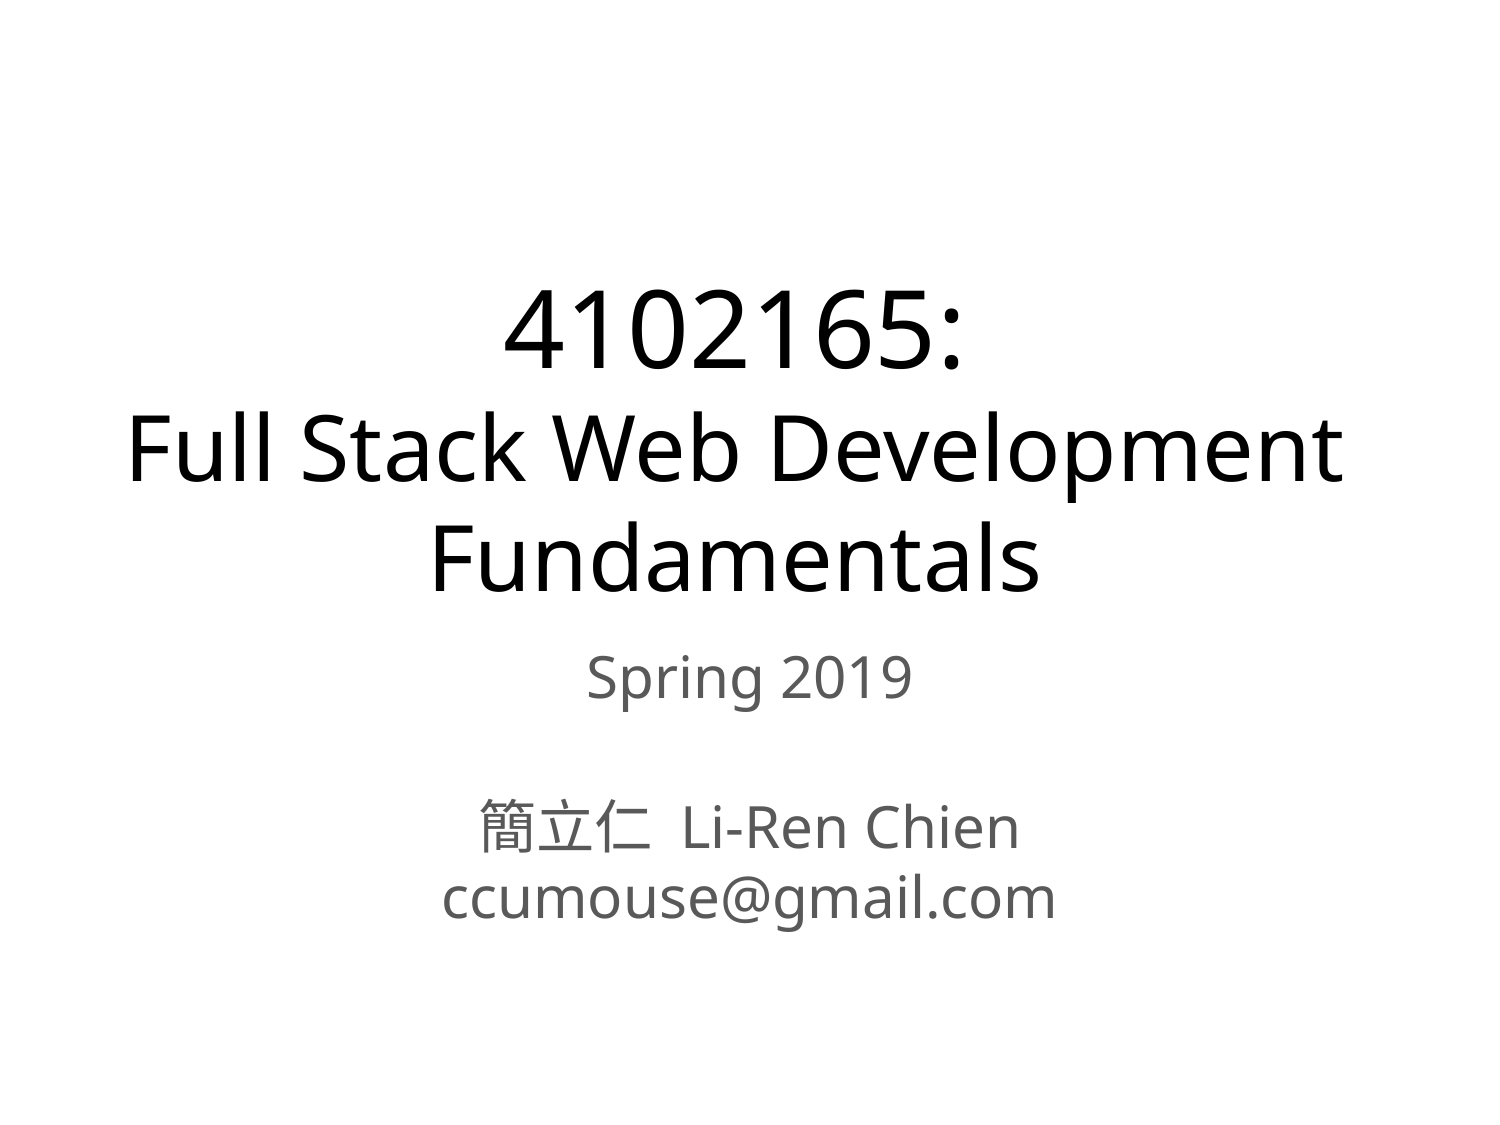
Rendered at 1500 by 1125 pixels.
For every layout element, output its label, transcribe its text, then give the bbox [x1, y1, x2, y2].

text_box 4102165: Full Stack Web Development Fundamentals [36, 176, 1434, 626]
text_box Spring 2019 簡立仁 Li-Ren Chien ccumouse@gmail.com [51, 625, 1449, 949]
